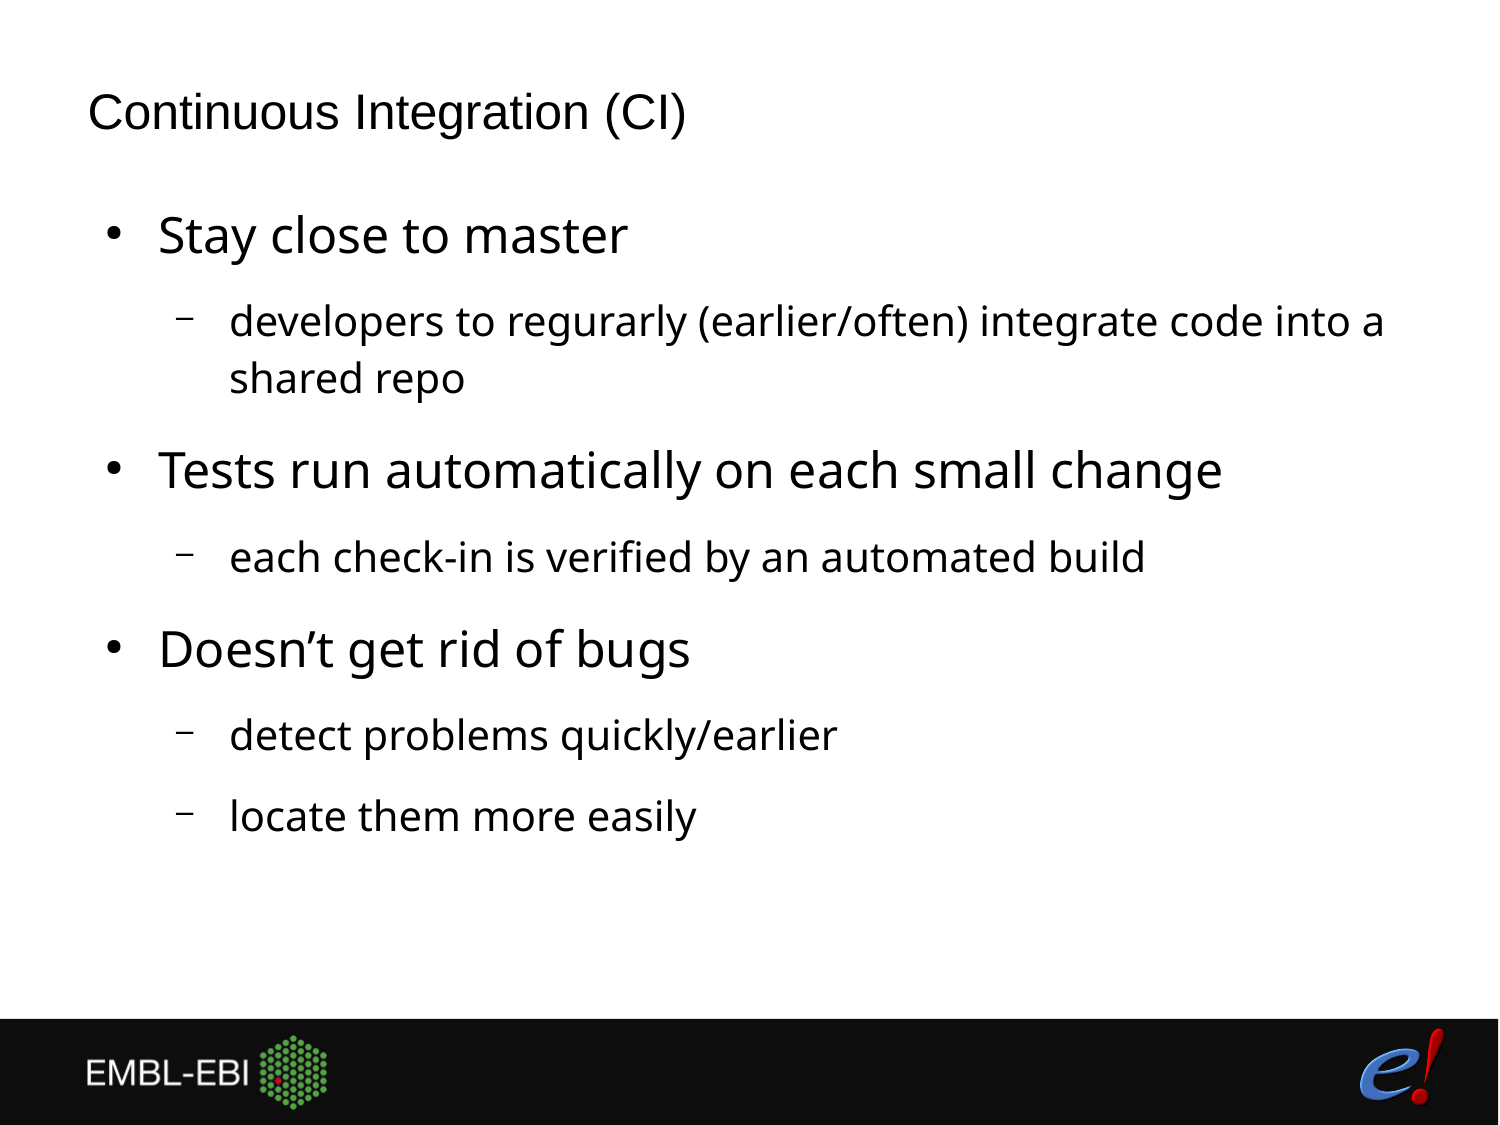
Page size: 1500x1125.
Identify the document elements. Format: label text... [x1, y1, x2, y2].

title Continuous Integration (CI) [87, 50, 1425, 175]
picture [87, 1035, 327, 1110]
list Stay close to master developers to regurarly (earlier/often) integrate code into a shared repo Tests run automatically on each small change each check-in is verified by an automated build Doesn’t get rid of bugs detect problems quickly/earlier locate them more easily [87, 200, 1425, 914]
picture [1357, 1026, 1448, 1112]
